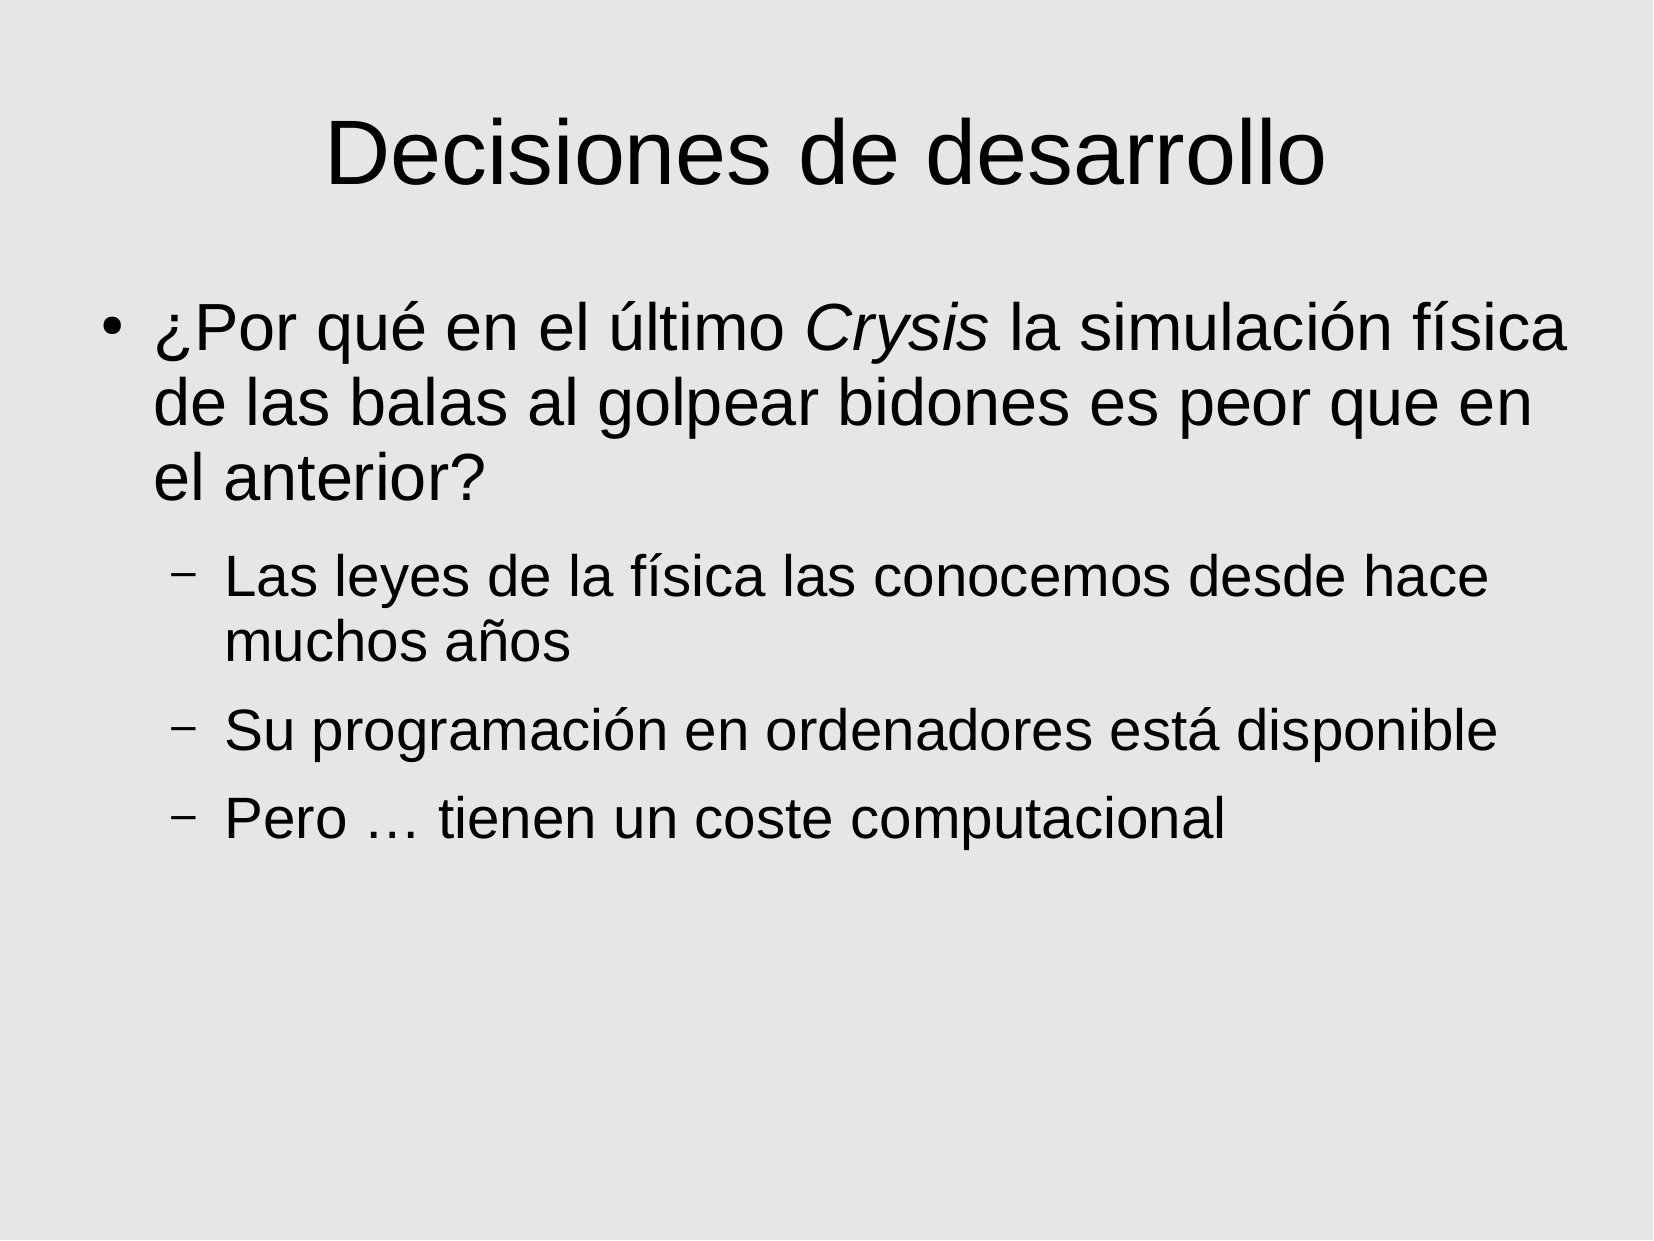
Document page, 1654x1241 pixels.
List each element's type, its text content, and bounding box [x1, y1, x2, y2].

title Decisiones de desarrollo [82, 49, 1571, 257]
list ¿Por qué en el último Crysis la simulación física de las balas al golpear bidones es peor que en el anterior? Las leyes de la física las conocemos desde hace muchos años Su programación en ordenadores está disponible Pero … tienen un coste computacional [82, 290, 1571, 1010]
